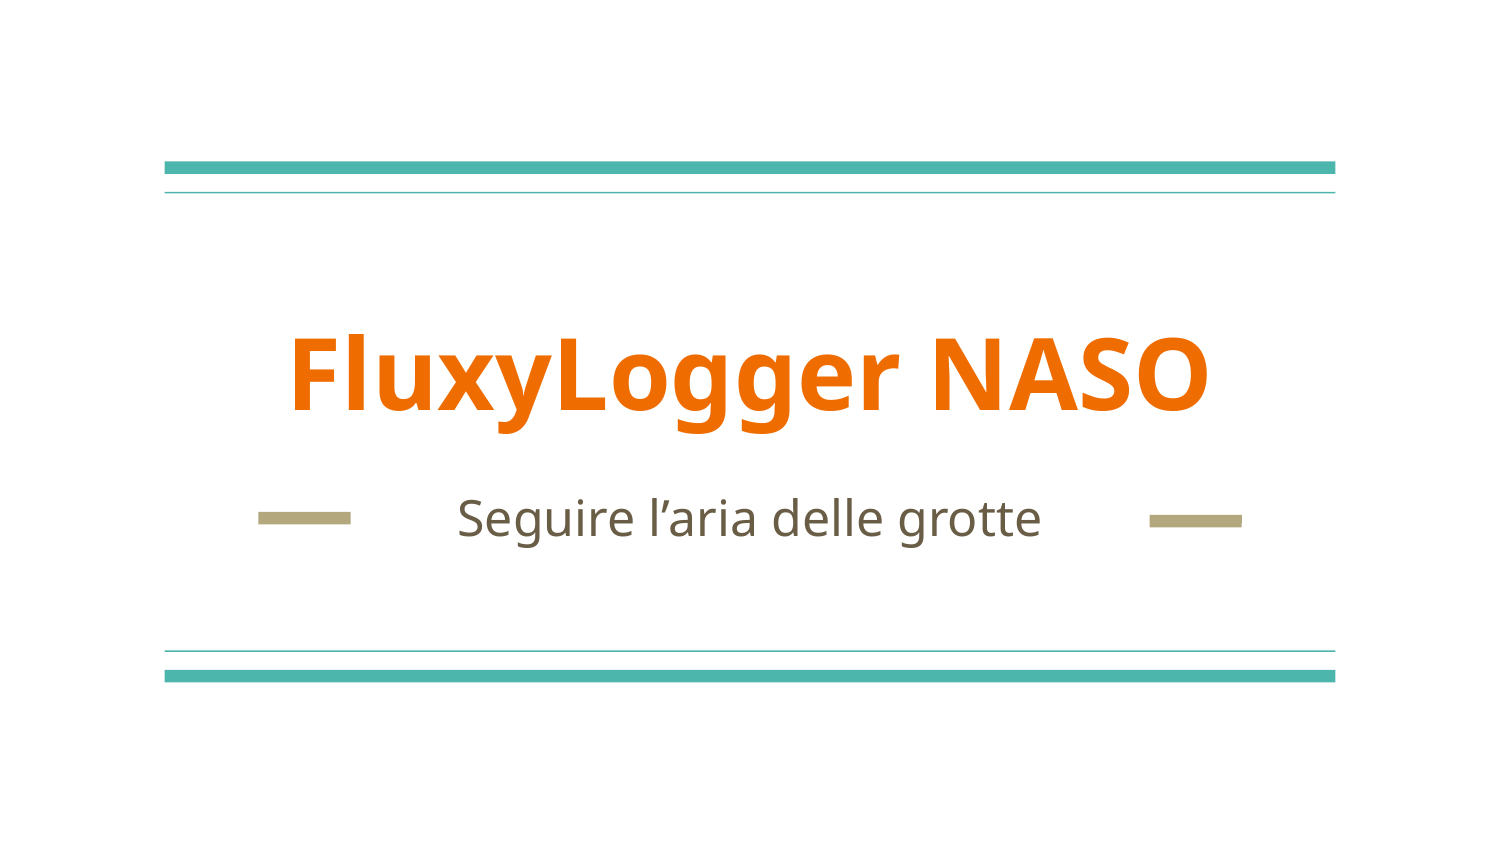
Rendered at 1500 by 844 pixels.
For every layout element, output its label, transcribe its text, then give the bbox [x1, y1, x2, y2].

subtitle Seguire l’aria delle grotte [350, 467, 1150, 598]
title FluxyLogger NASO [164, 287, 1336, 456]
